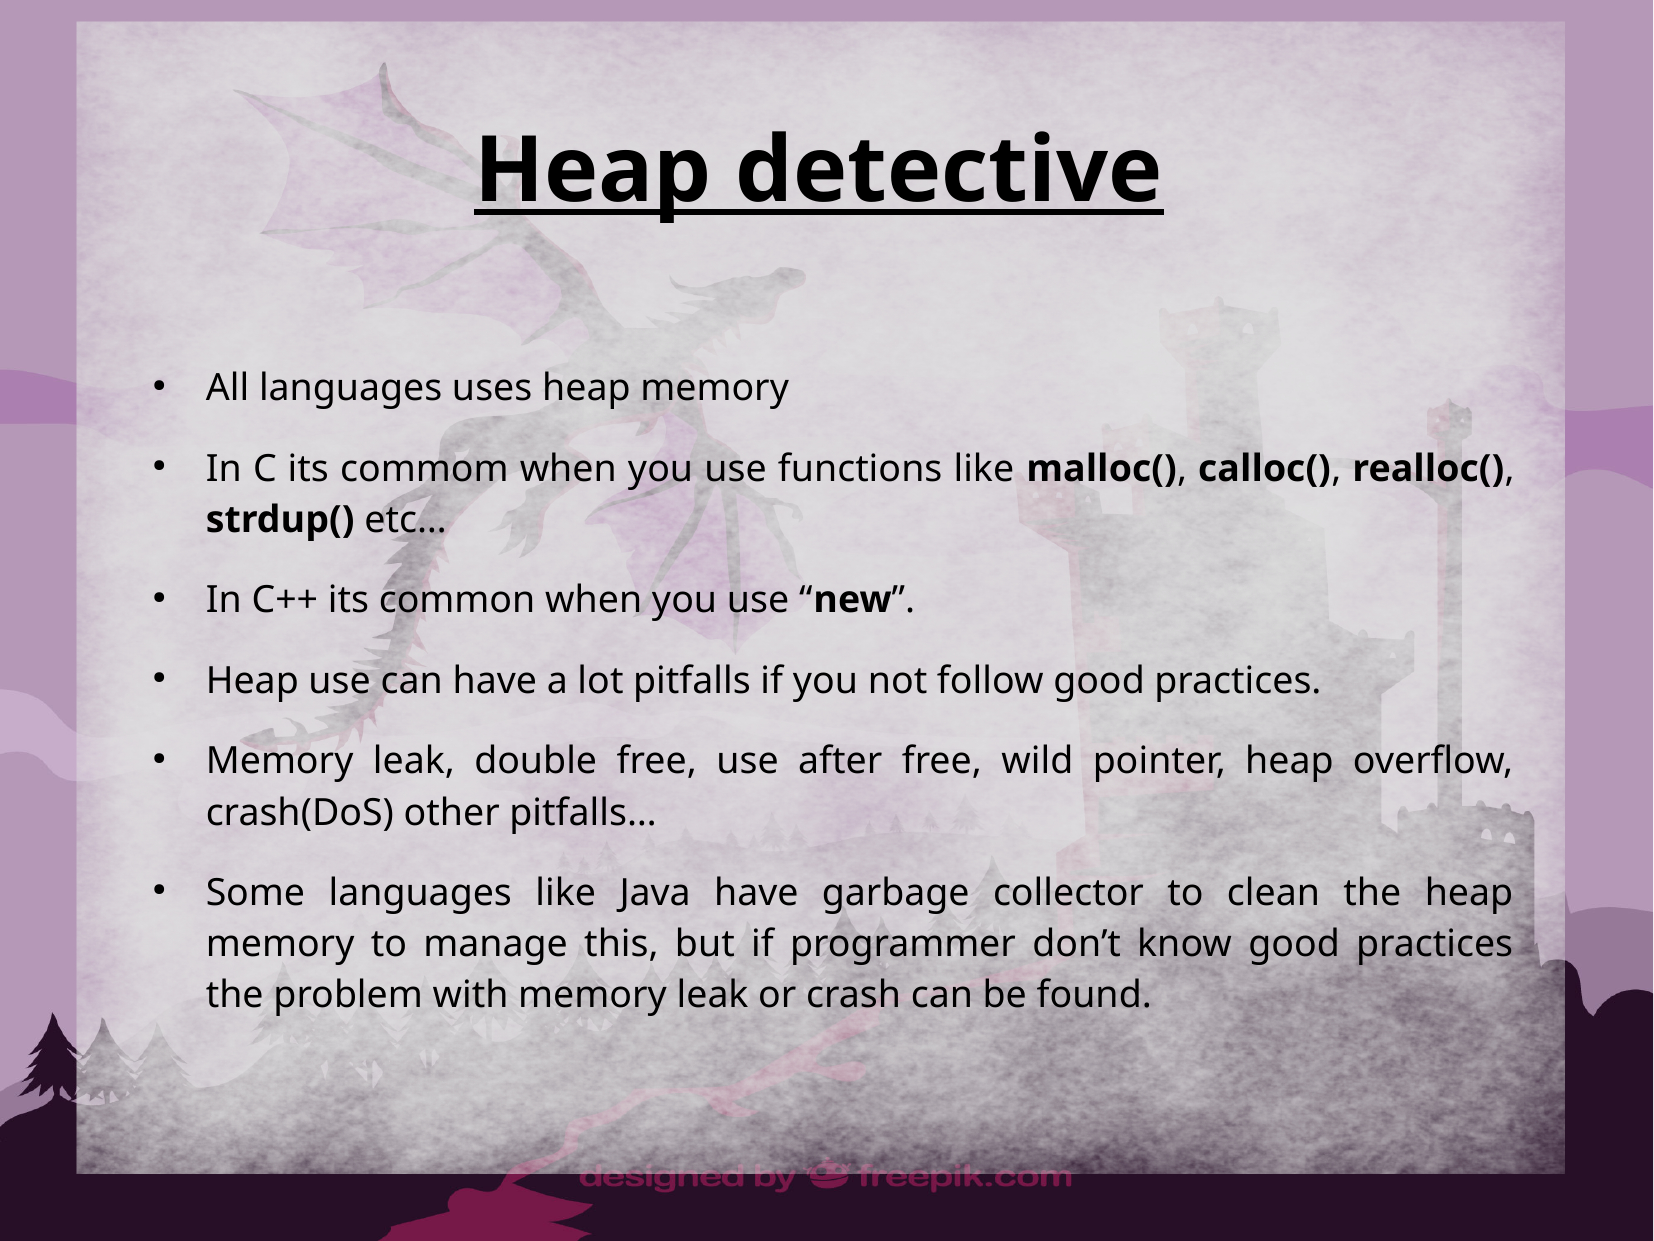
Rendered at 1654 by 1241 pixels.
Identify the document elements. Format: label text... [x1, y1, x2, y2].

list All languages uses heap memory In C its commom when you use functions like malloc(), calloc(), realloc(), strdup() etc… In C++ its common when you use “new”. Heap use can have a lot pitfalls if you not follow good practices. Memory leak, double free, use after free, wild pointer, heap overflow, crash(DoS) other pitfalls… Some languages like Java have garbage collector to clean the heap memory to manage this, but if programmer don’t know good practices the problem with memory leak or crash can be found. [135, 360, 1515, 1081]
picture [0, 0, 1654, 1241]
title Heap detective [75, 62, 1563, 271]
